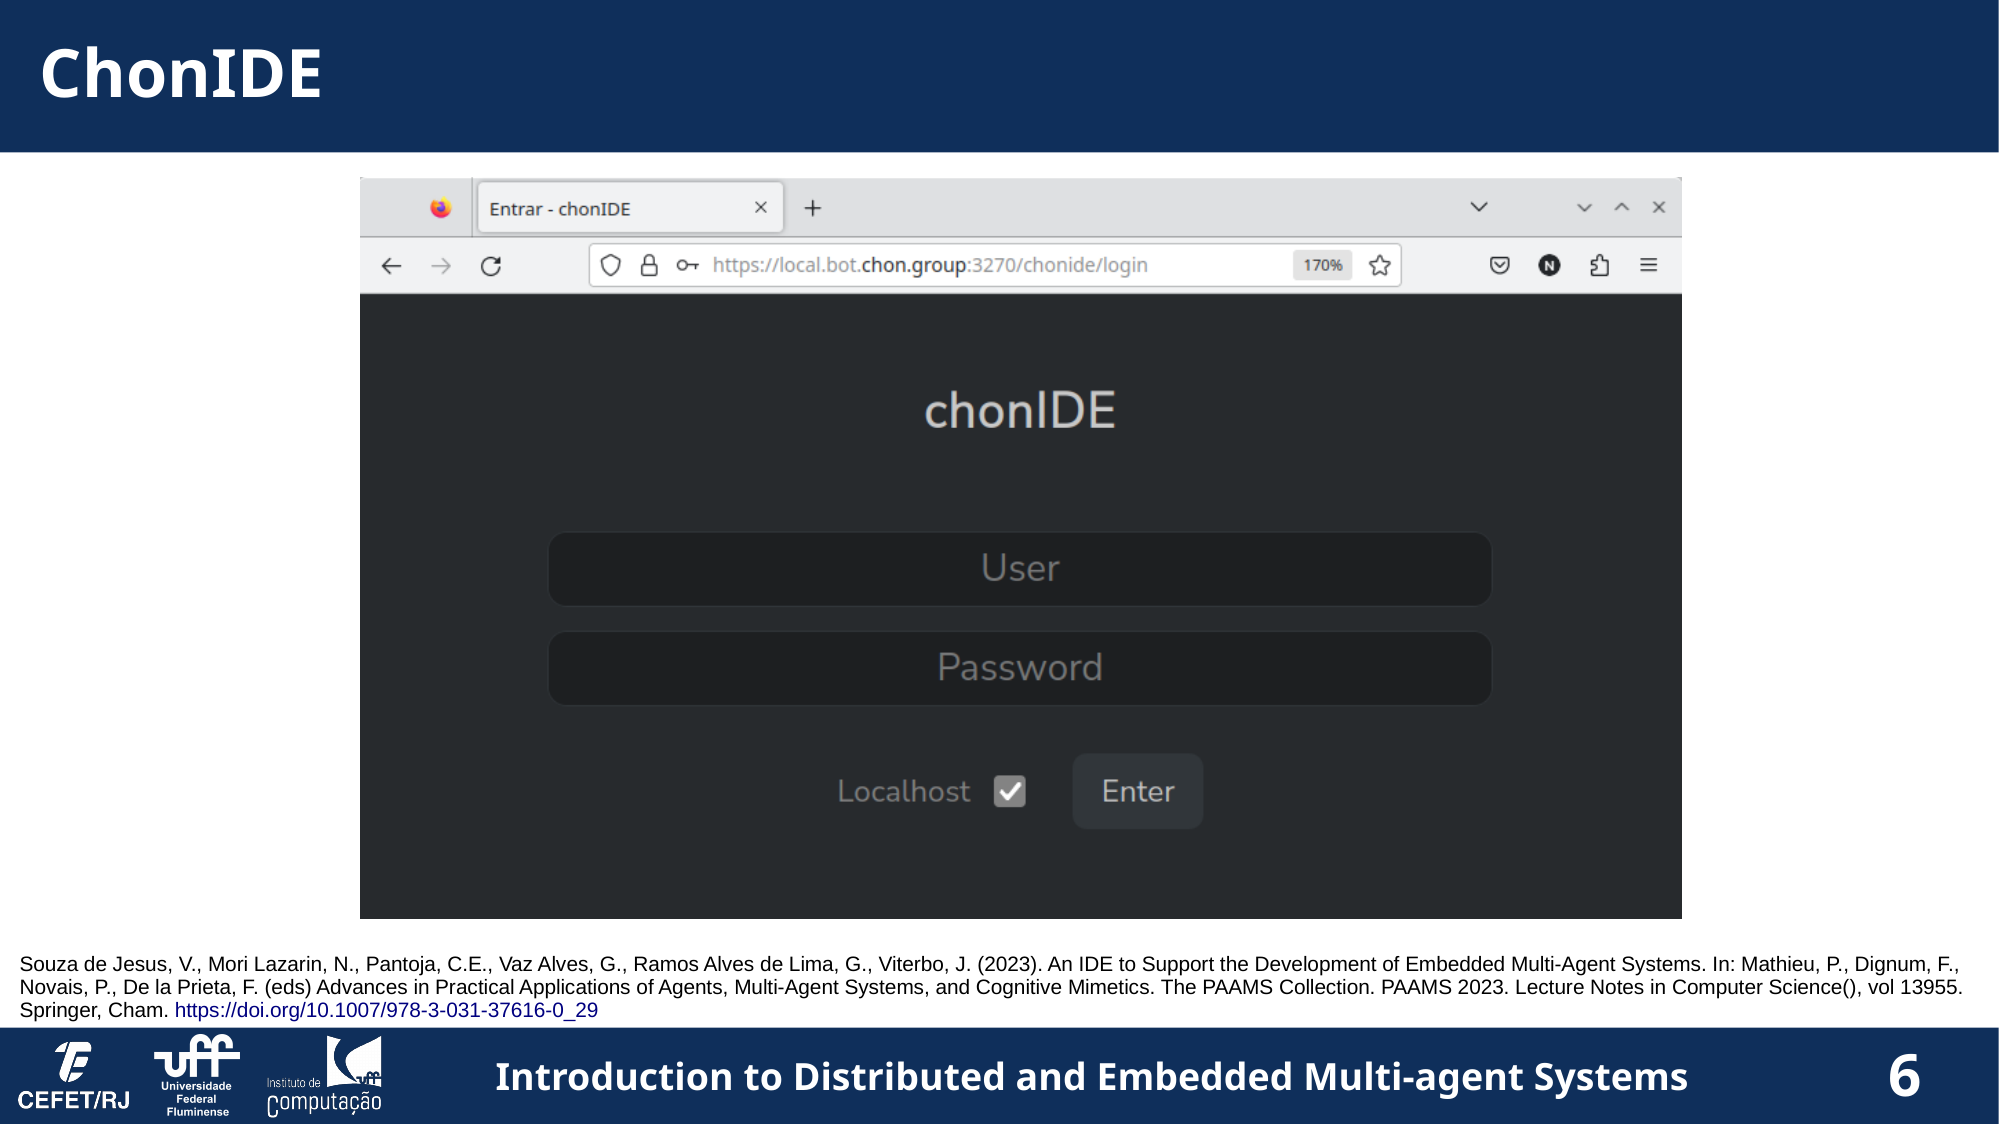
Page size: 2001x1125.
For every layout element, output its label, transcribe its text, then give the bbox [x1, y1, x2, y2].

text_box ChonIDE [25, 23, 1998, 116]
text_box Souza de Jesus, V., Mori Lazarin, N., Pantoja, C.E., Vaz Alves, G., Ramos Alves de Lima, G., Viterbo, J. (2023). An IDE to Support the Development of Embedded Multi-Agent Systems. In: Mathieu, P., Dignum, F., Novais, P., De la Prieta, F. (eds) Advances in Practical Applications of Agents, Multi-Agent Systems, and Cognitive Mimetics. The PAAMS Collection. PAAMS 2023. Lecture Notes in Computer Science(), vol 13955. Springer, Cham. https://doi.org/10.1007/978-3-031-37616-0_29 [4, 944, 1979, 1030]
picture [18, 1030, 129, 1125]
picture [153, 1033, 241, 1121]
picture [360, 177, 1682, 919]
picture [265, 1033, 383, 1118]
